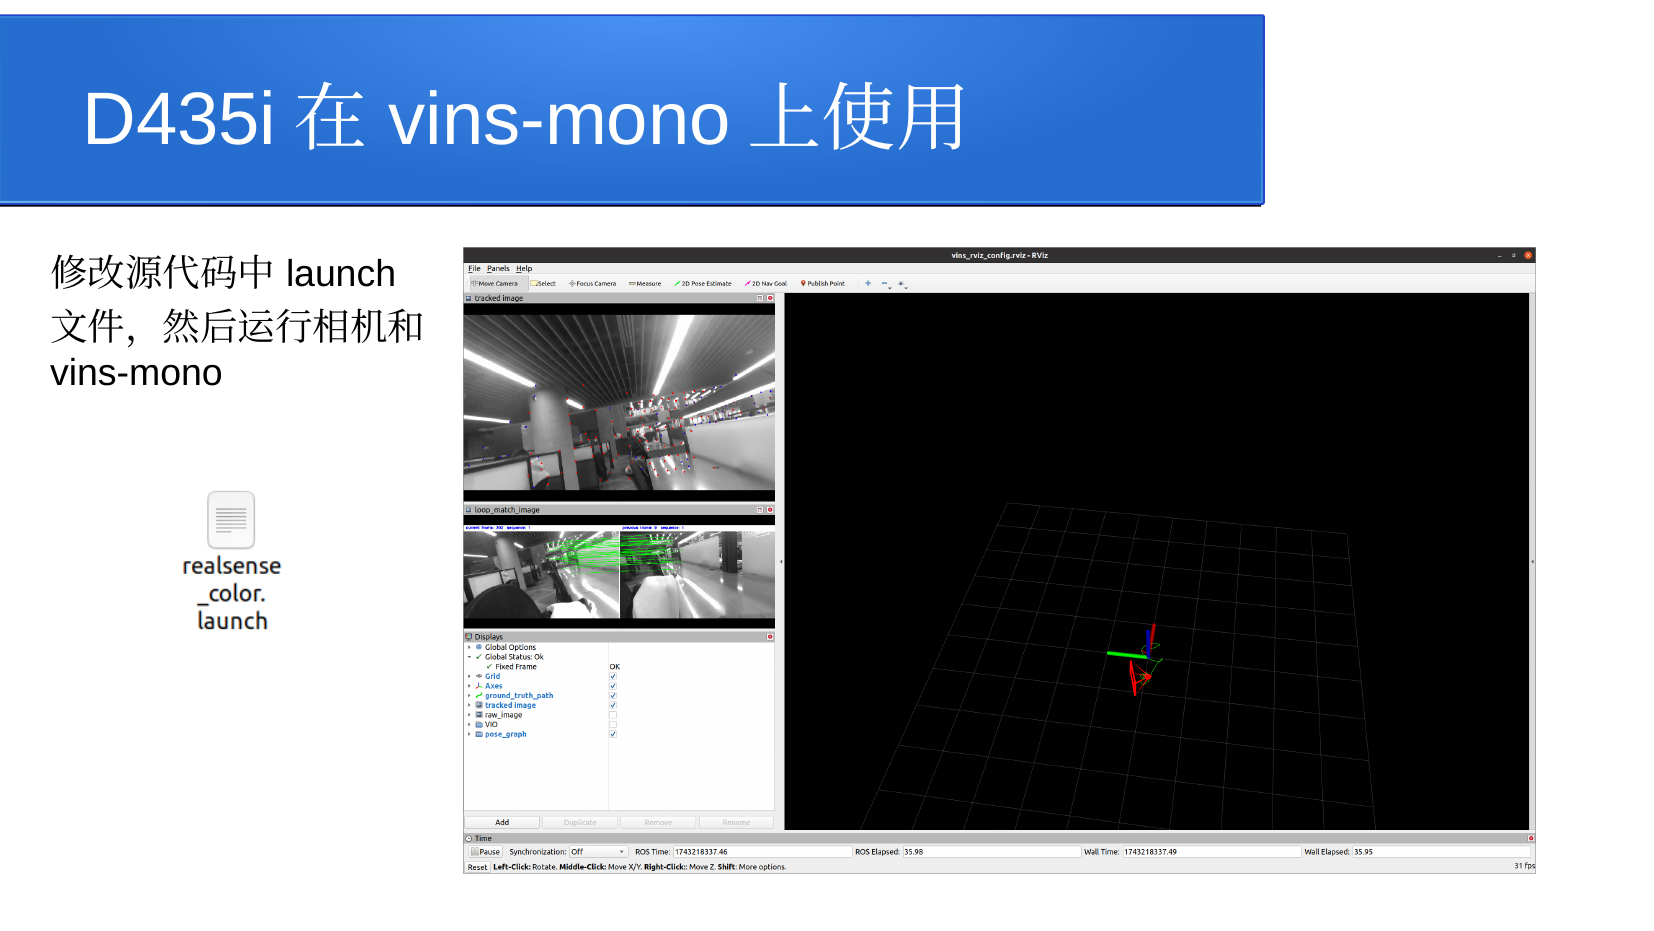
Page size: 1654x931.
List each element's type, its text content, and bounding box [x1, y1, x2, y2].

title D435i在vins-mono上使用 [82, 35, 1235, 189]
text_box 修改源代码中launch文件，然后运行相机和vins-mono [35, 236, 449, 402]
picture [171, 486, 284, 638]
picture [463, 247, 1536, 875]
